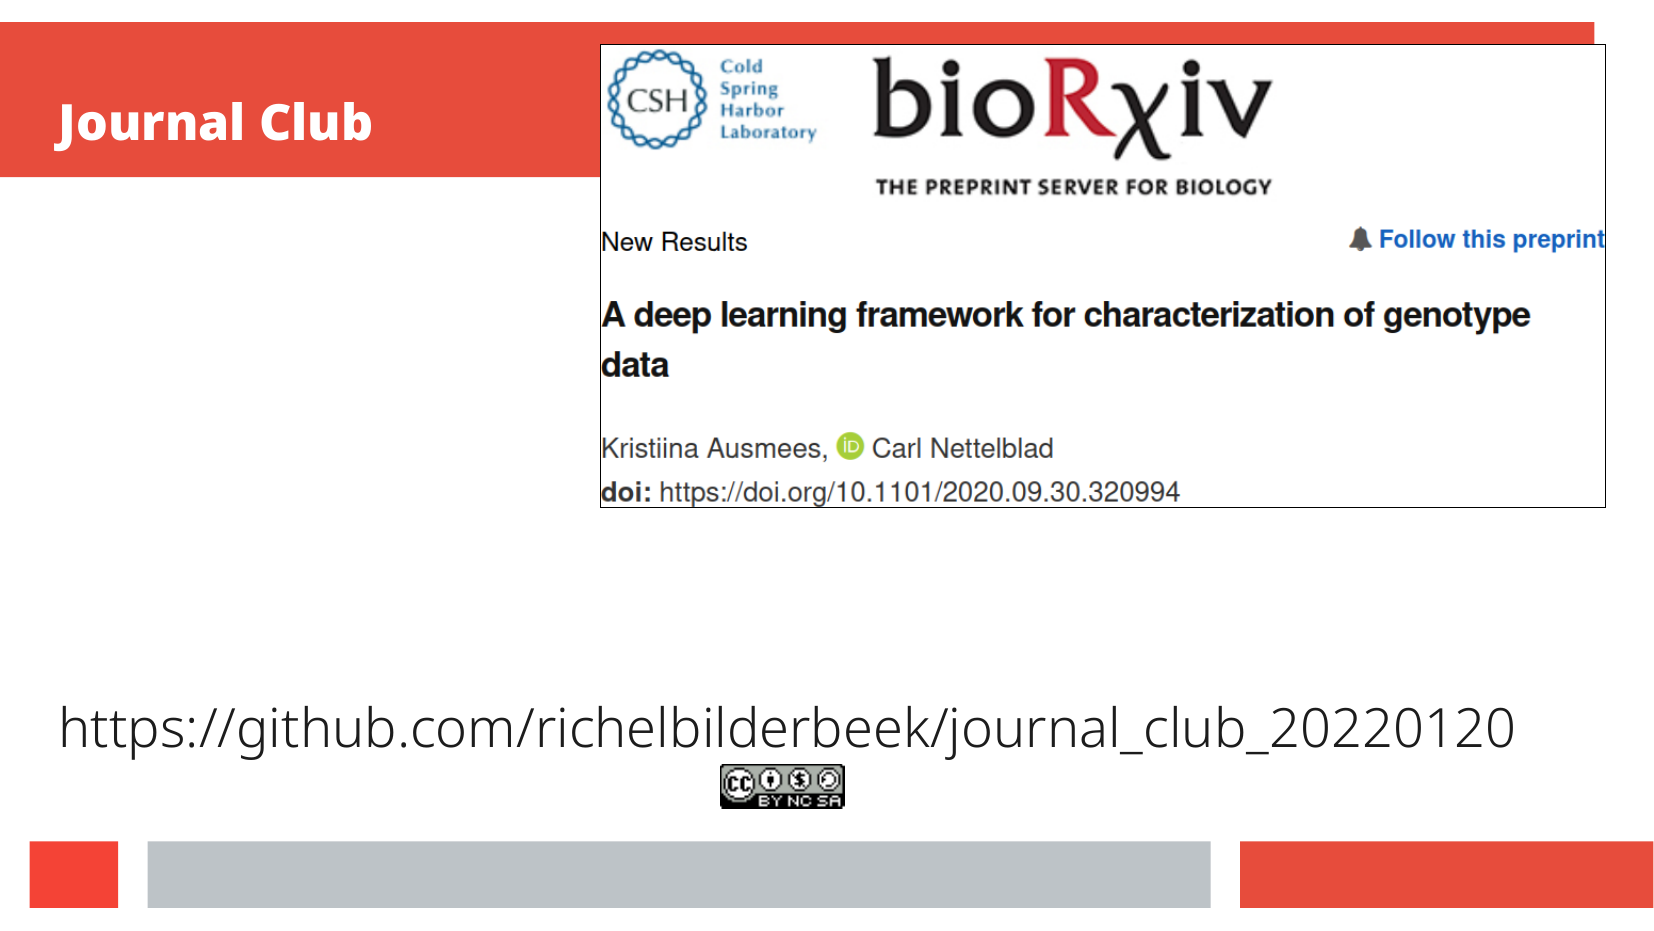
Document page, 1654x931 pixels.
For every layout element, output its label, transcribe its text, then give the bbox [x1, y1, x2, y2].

picture [720, 764, 845, 809]
subtitle https://github.com/richelbilderbeek/journal_club_20220120 [59, 690, 1565, 820]
picture [600, 44, 1606, 508]
title Journal Club [59, 44, 600, 156]
